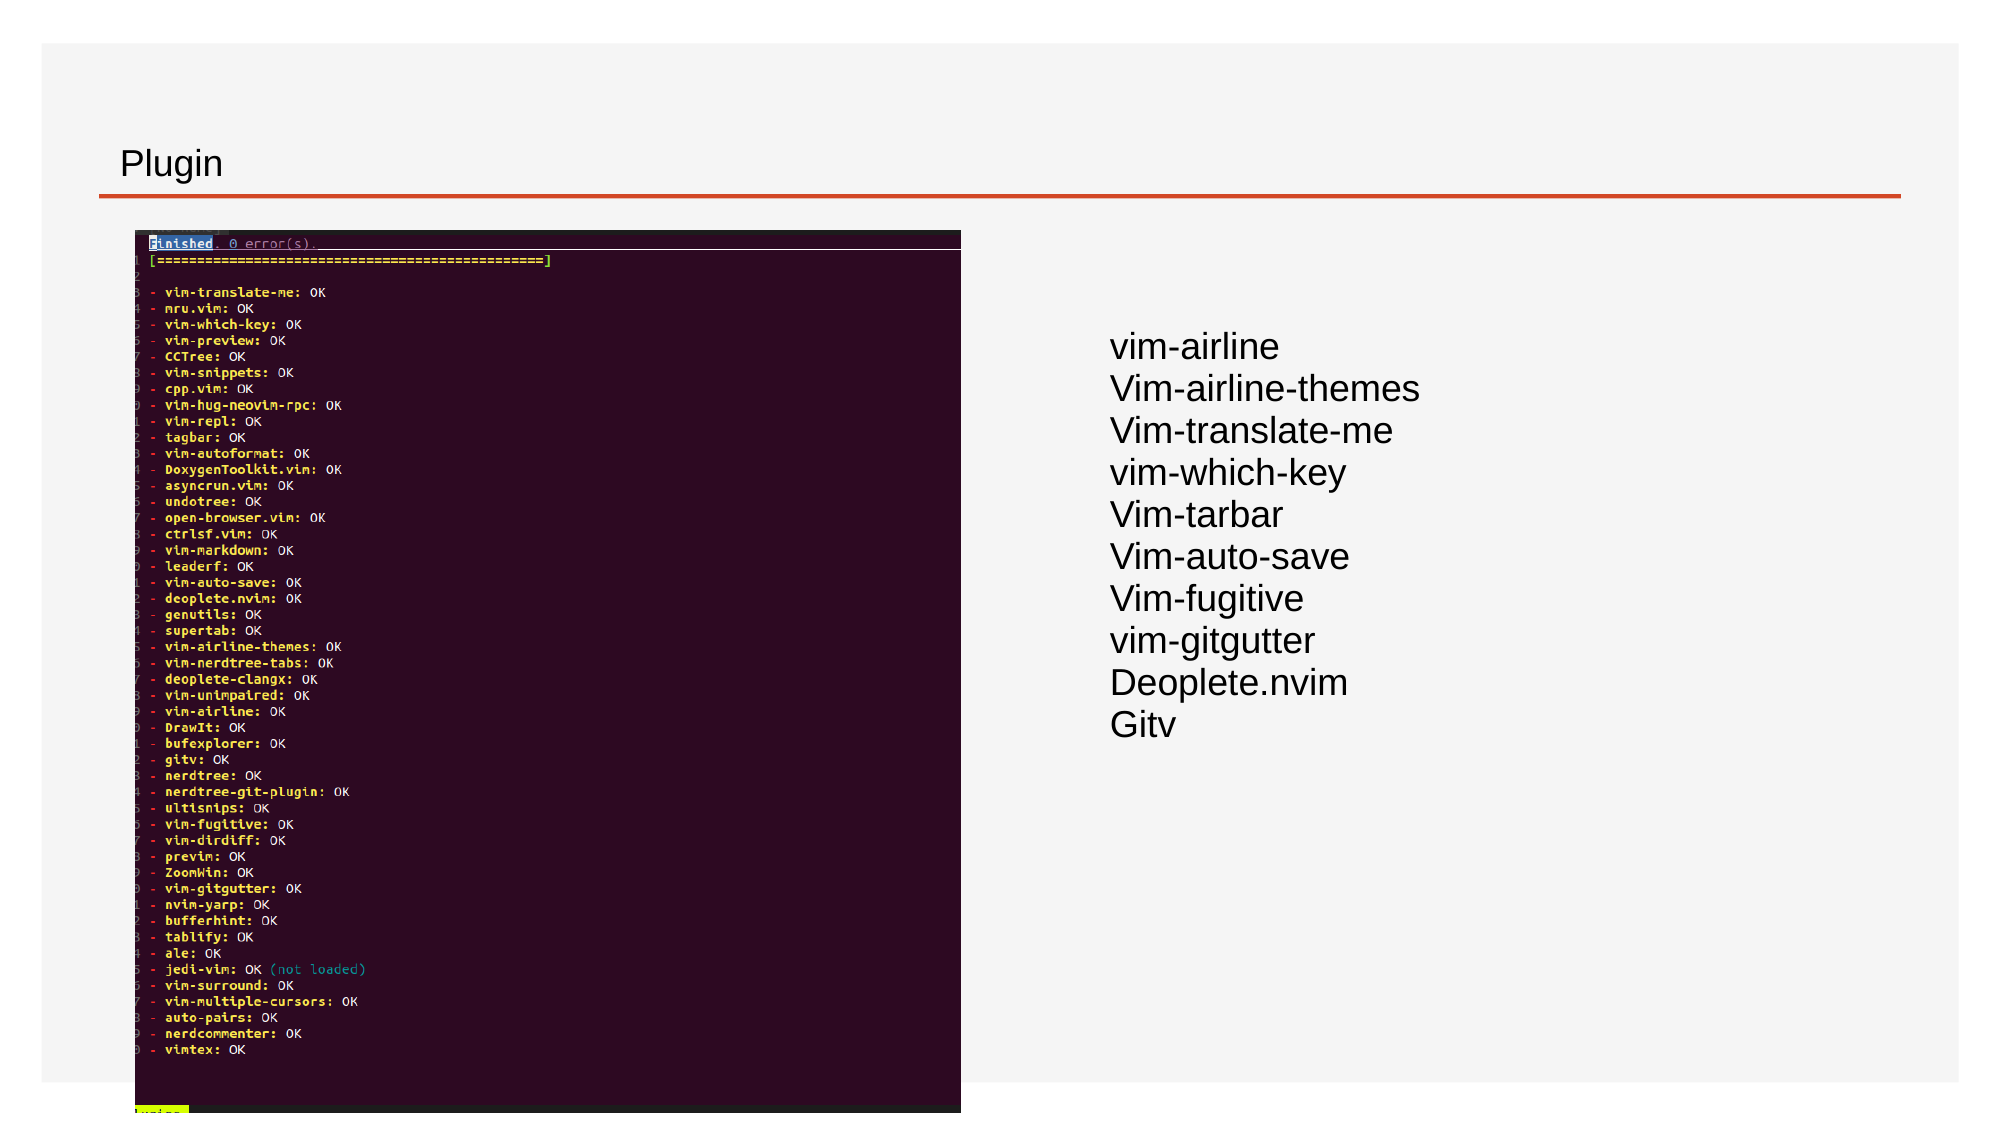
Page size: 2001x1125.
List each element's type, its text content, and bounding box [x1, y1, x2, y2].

text_box Plugin [105, 135, 239, 192]
picture [135, 230, 961, 1113]
text_box vim-airline Vim-airline-themes Vim-translate-me vim-which-key Vim-tarbar Vim-auto-save Vim-fugitive vim-gitgutter Deoplete.nvim Gitv [1095, 318, 1516, 1036]
